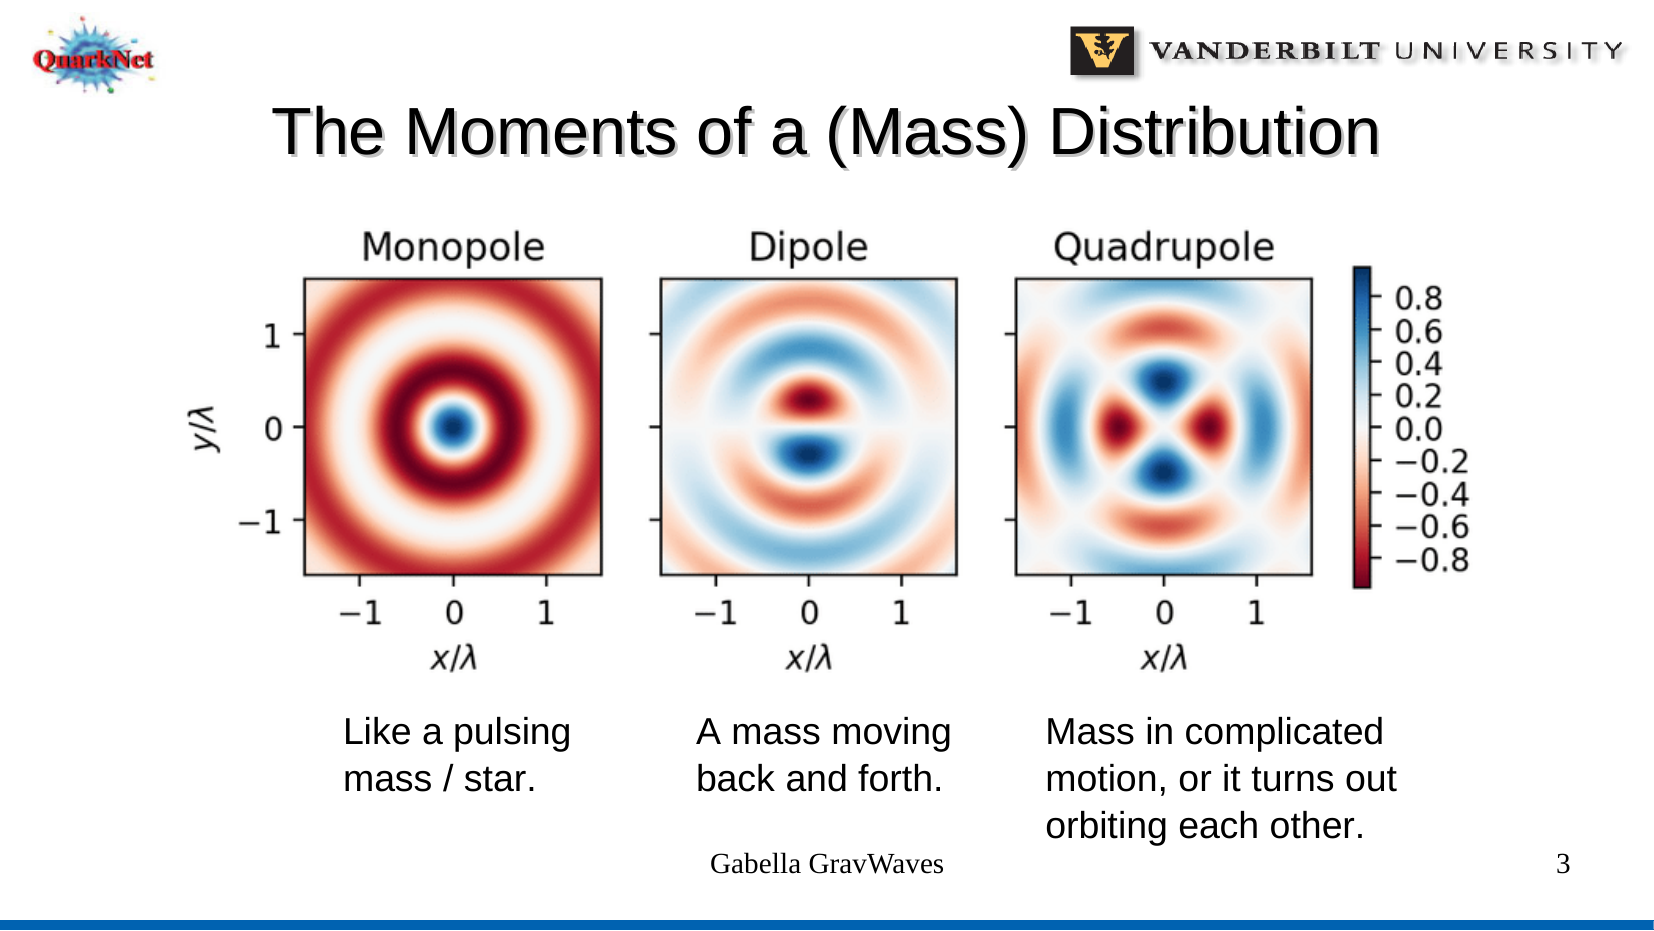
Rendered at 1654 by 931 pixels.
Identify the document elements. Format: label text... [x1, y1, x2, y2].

text_box Mass in complicated motion, or it turns out orbiting each other. [1030, 697, 1413, 854]
text_box A mass moving back and forth. [681, 697, 967, 807]
title The Moments of a (Mass) Distribution [82, 93, 1571, 169]
picture [1067, 23, 1638, 86]
picture [164, 208, 1493, 698]
text_box Like a pulsing mass / star. [328, 697, 587, 807]
picture [19, 12, 166, 102]
